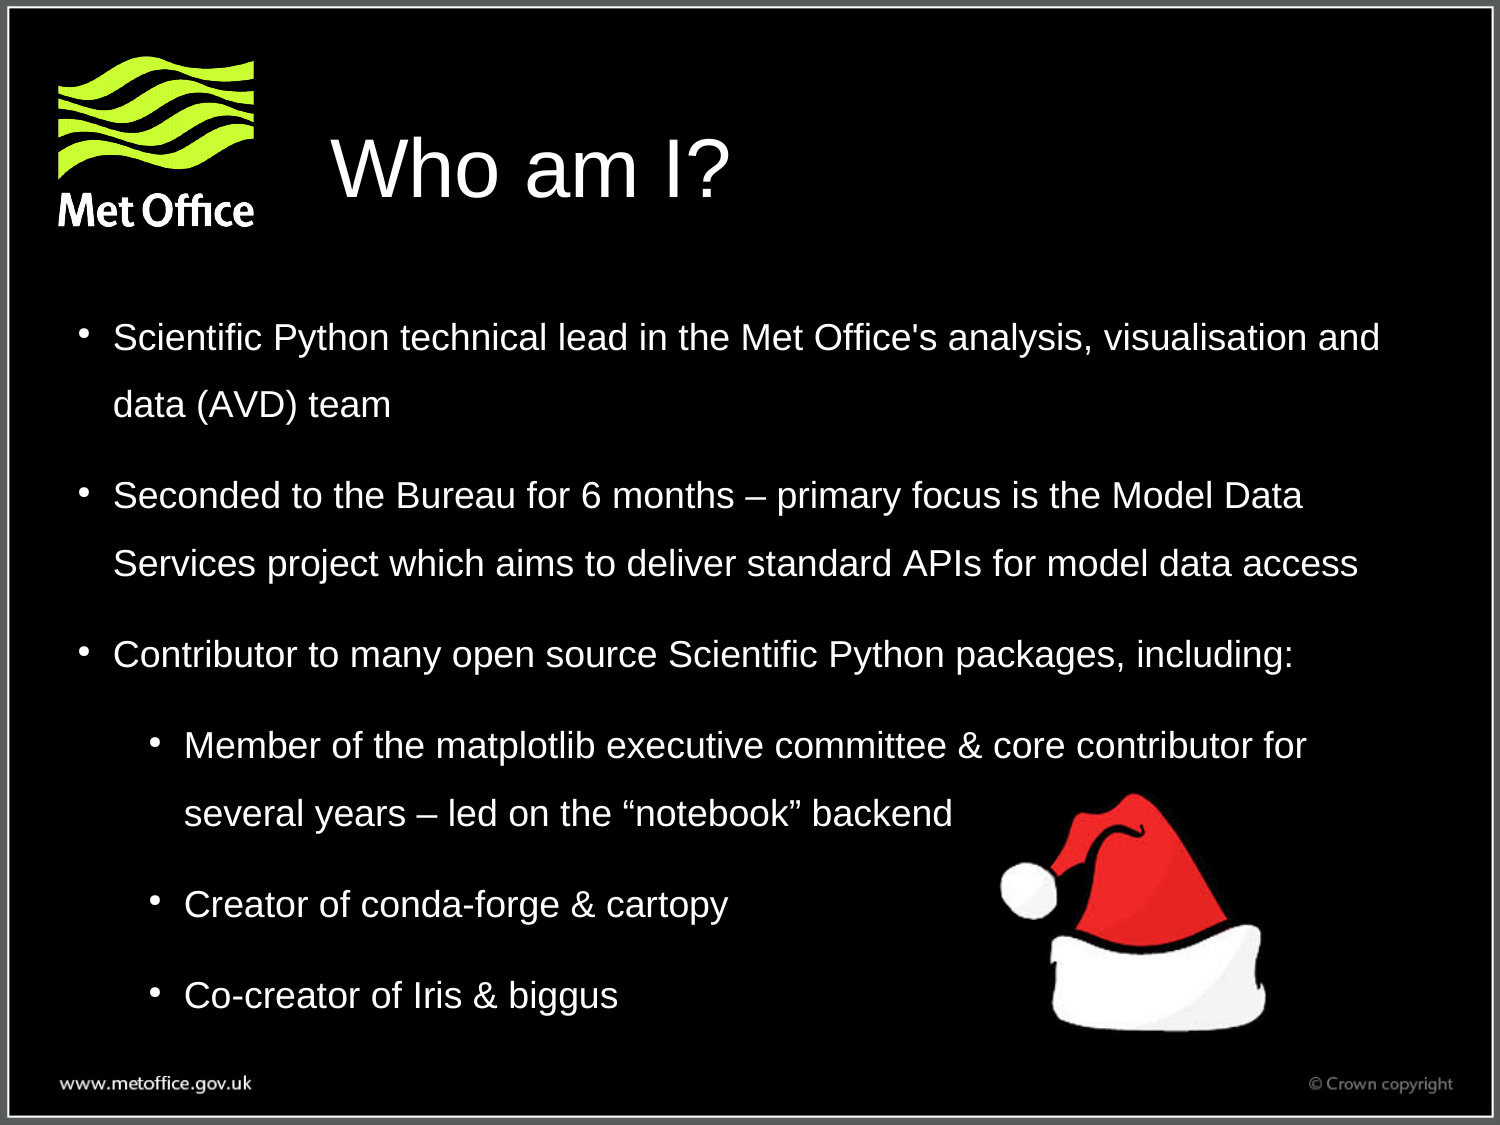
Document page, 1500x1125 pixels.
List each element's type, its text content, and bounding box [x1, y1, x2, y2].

text_box Scientific Python technical lead in the Met Office's analysis, visualisation and data (AVD) team Seconded to the Bureau for 6 months – primary focus is the Model Data Services project which aims to deliver standard APIs for model data access Contributor to many open source Scientific Python packages, including: Member of the matplotlib executive committee & core contributor for several years – led on the “notebook” backend Creator of conda-forge & cartopy Co-creator of Iris & biggus [62, 282, 1500, 1125]
picture [2, 2, 1498, 1123]
title Who am I? [330, 44, 1425, 233]
picture [990, 771, 1284, 1066]
